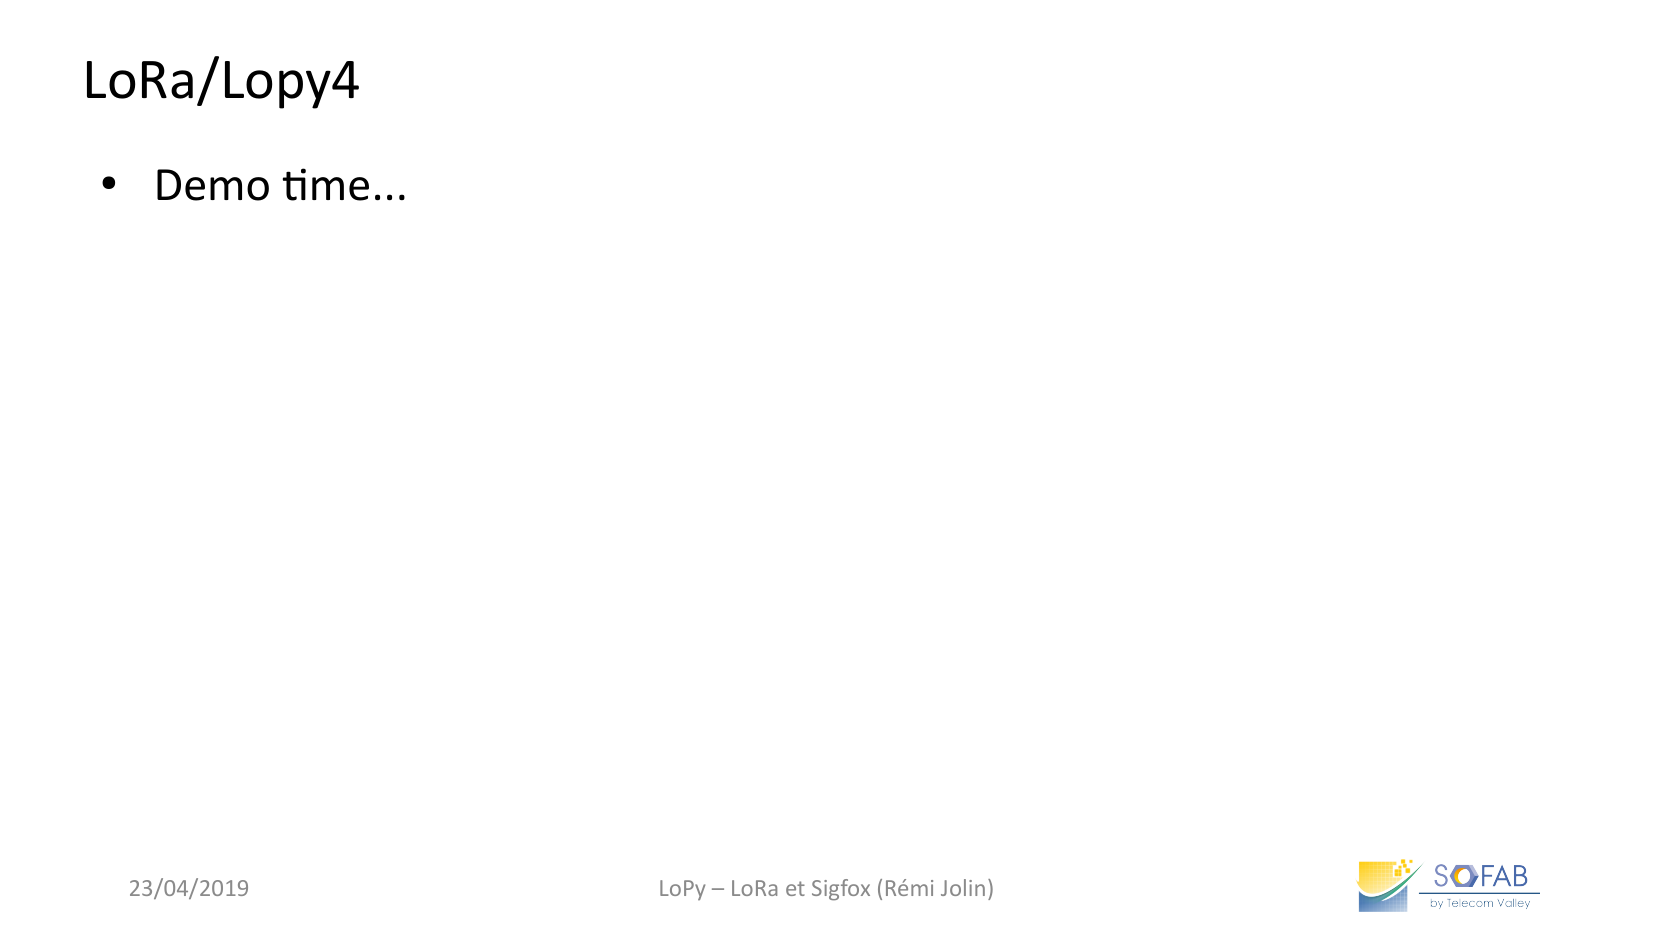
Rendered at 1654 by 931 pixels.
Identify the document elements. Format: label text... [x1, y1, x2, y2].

list Demo time... [82, 165, 1571, 757]
title LoRa/Lopy4 [82, 37, 1571, 130]
picture [1355, 859, 1540, 912]
